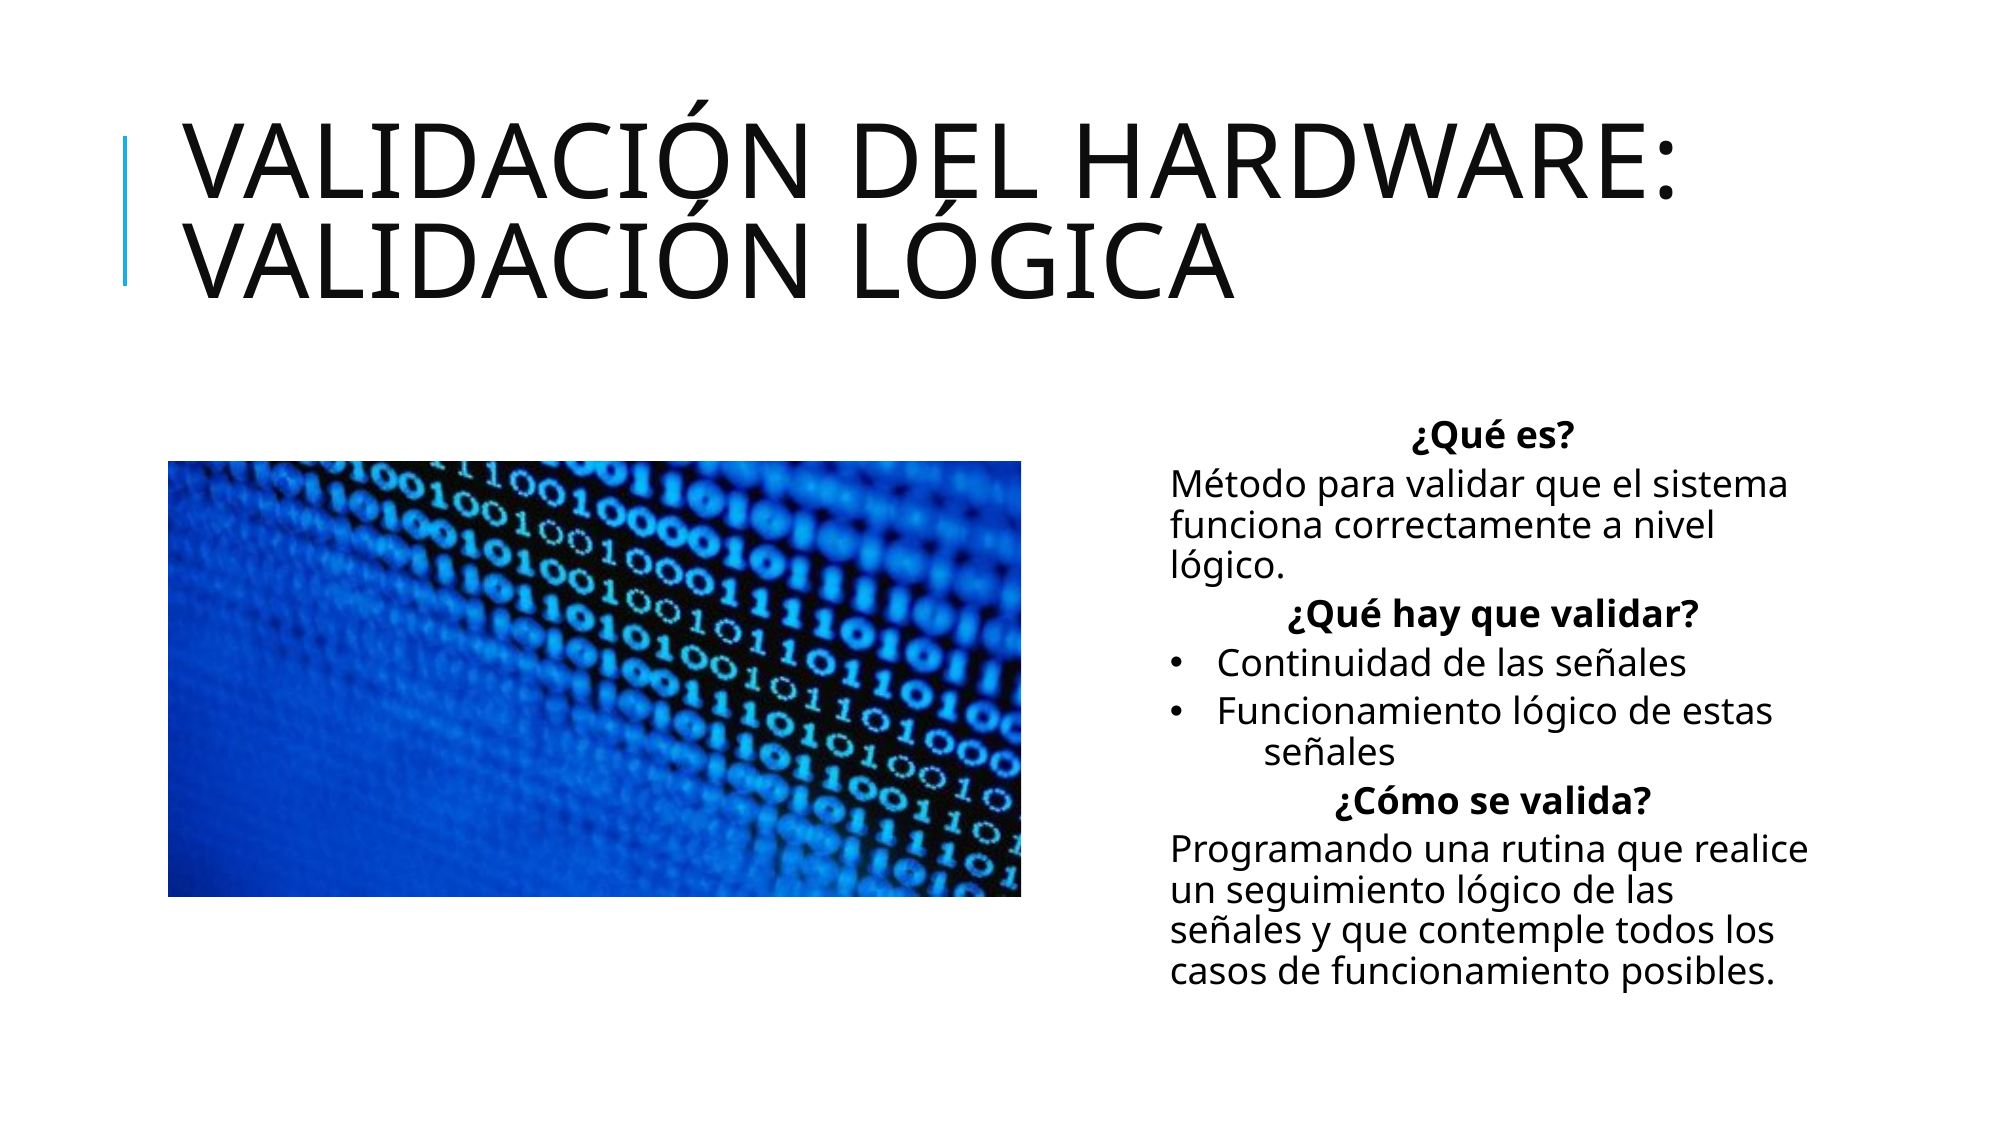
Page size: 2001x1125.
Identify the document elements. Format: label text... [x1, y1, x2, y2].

picture [168, 461, 1022, 897]
title Validación del hardware: validación lógica [168, 96, 1763, 343]
text_box ¿Qué es? Método para validar que el sistema funciona correctamente a nivel lógico. ¿Qué hay que validar? Continuidad de las señales Funcionamiento lógico de estas señales ¿Cómo se valida? Programando una rutina que realice un seguimiento lógico de las señales y que contemple todos los casos de funcionamiento posibles. [1097, 408, 1833, 950]
